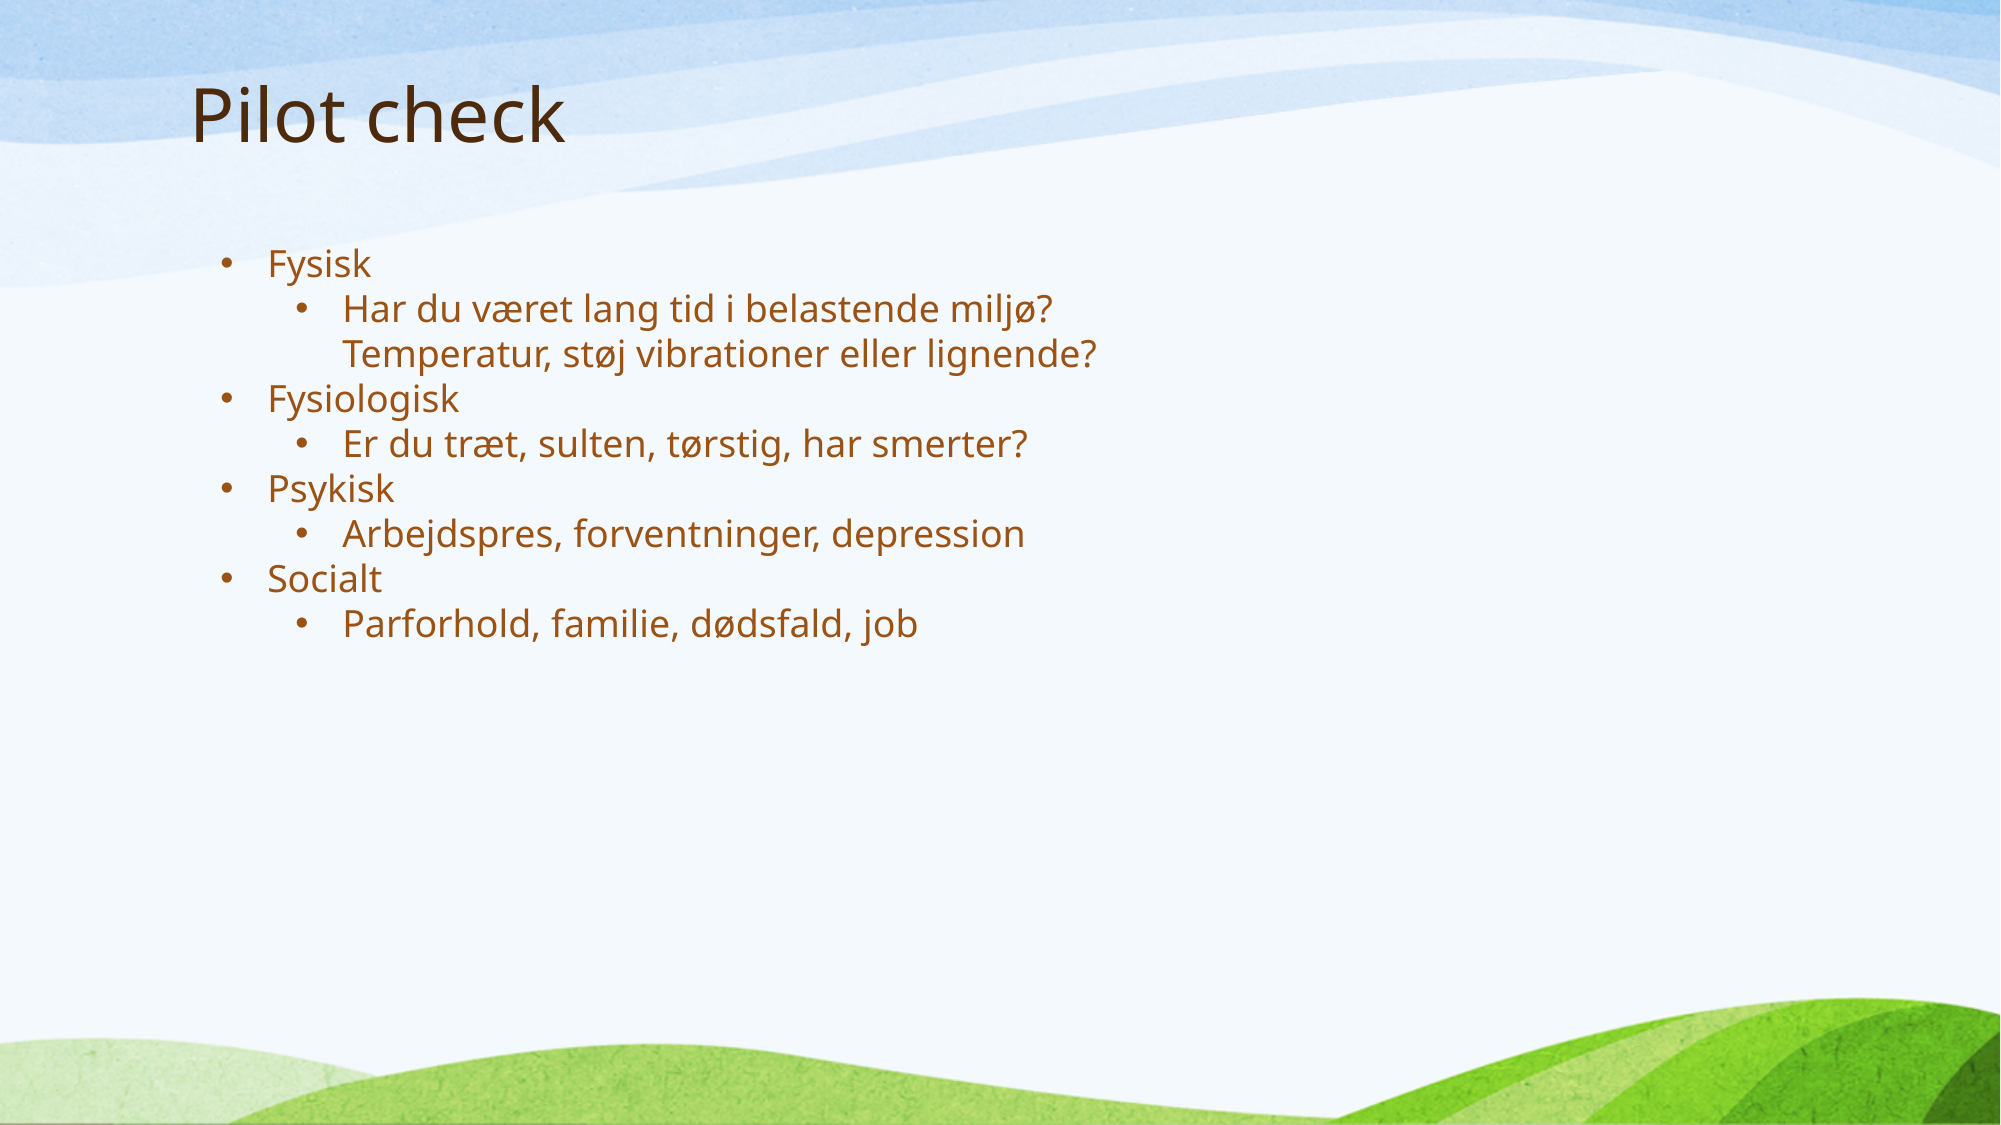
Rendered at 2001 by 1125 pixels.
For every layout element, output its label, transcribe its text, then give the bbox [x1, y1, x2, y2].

text_box Fysisk Har du været lang tid i belastende miljø? Temperatur, støj vibrationer eller lignende? Fysiologisk Er du træt, sulten, tørstig, har smerter? Psykisk Arbejdspres, forventninger, depression Socialt Parforhold, familie, dødsfald, job [205, 232, 1427, 653]
title Pilot check [174, 50, 1825, 167]
picture [0, 0, 2001, 1125]
